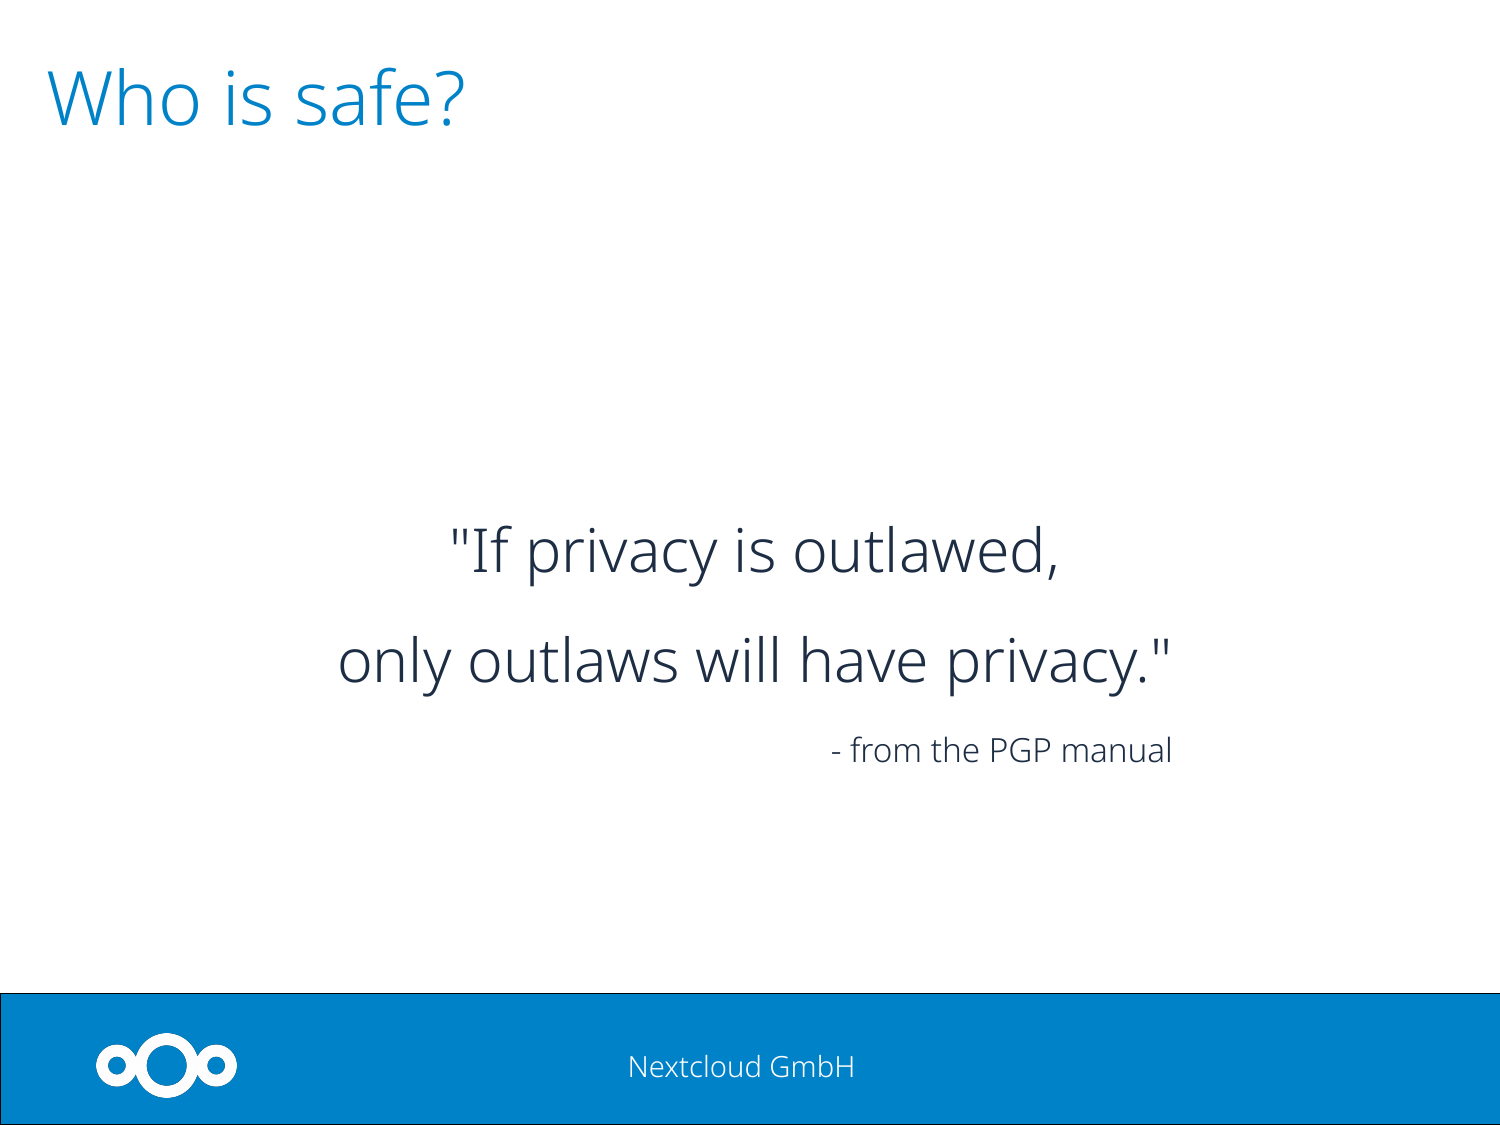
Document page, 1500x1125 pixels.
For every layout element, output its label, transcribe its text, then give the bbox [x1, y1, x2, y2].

list "If privacy is outlawed, only outlaws will have privacy." - from the PGP manual [46, 254, 1465, 1026]
title Who is safe? [46, 5, 1258, 187]
picture [96, 1033, 237, 1098]
